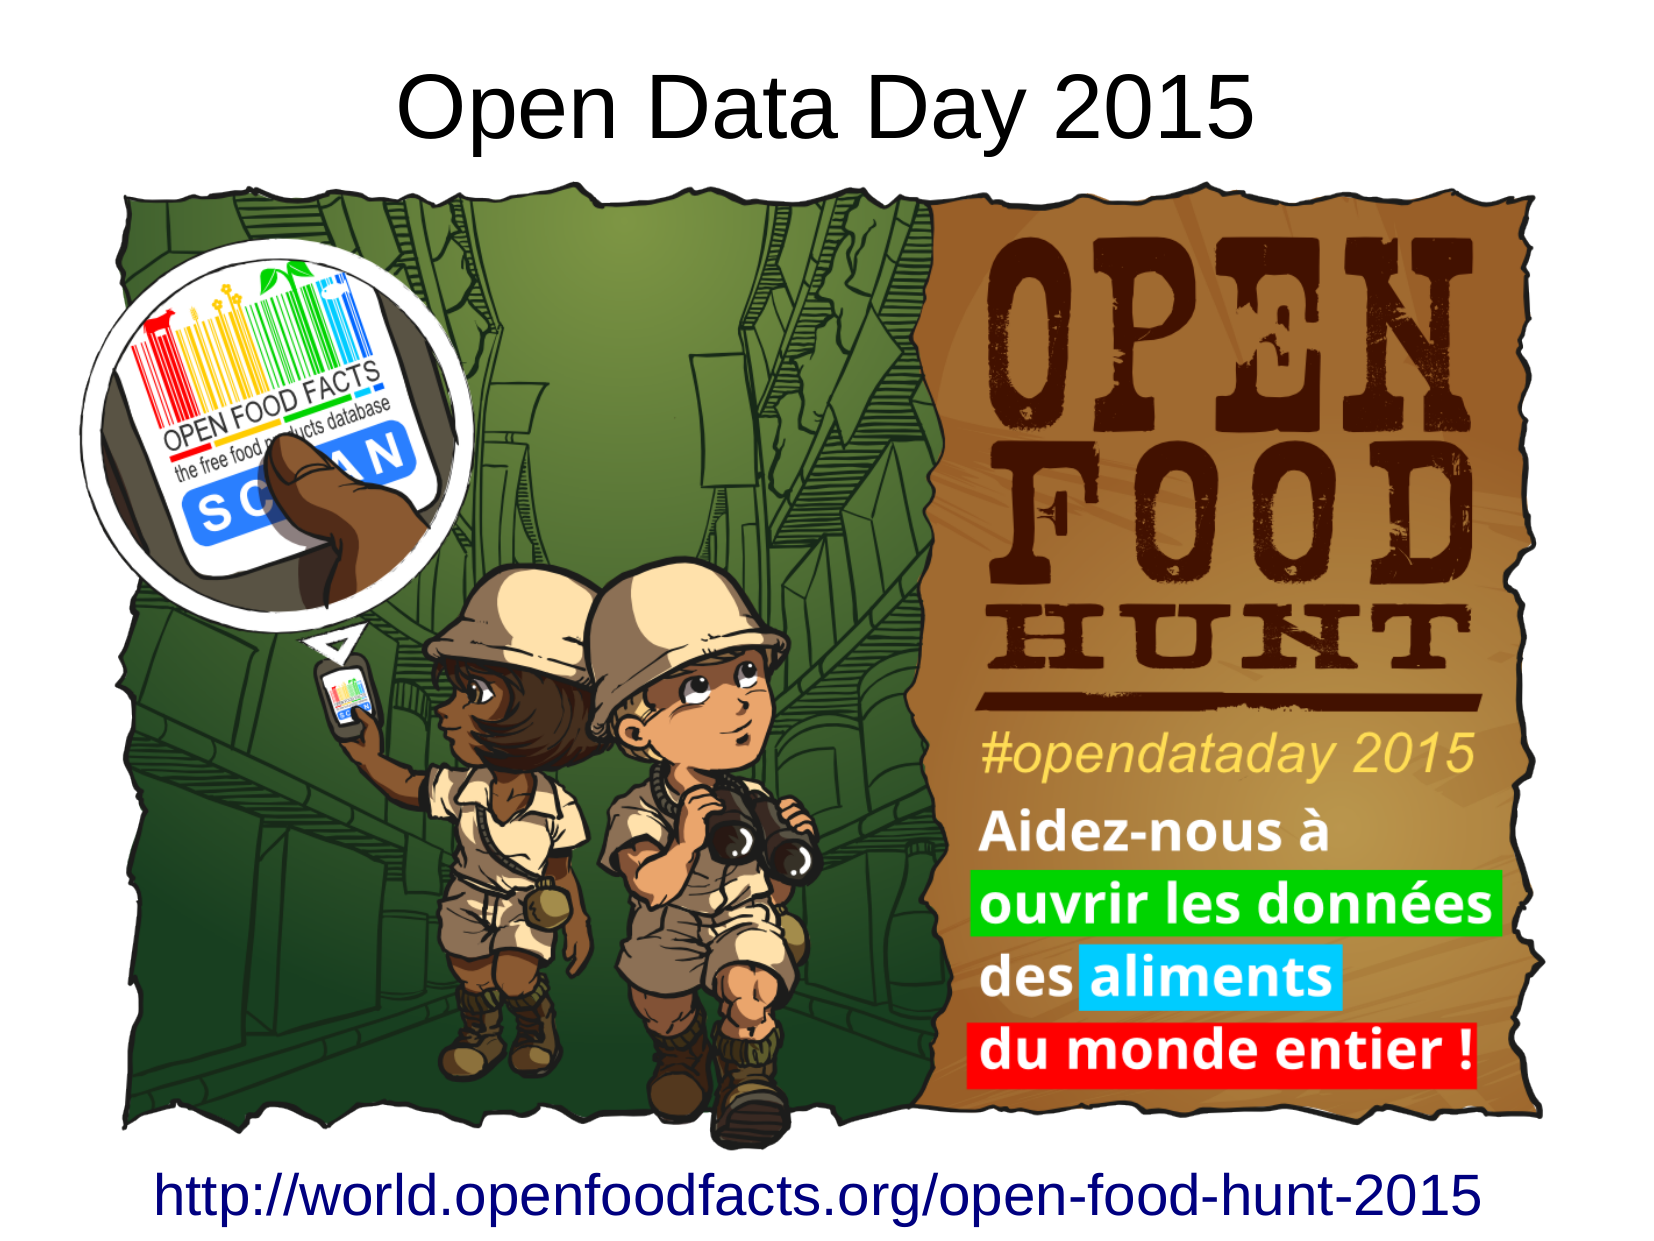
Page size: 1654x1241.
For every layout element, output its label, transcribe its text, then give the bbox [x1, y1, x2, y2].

text_box http://world.openfoodfacts.org/open-food-hunt-2015 [138, 1155, 1654, 1241]
title Open Data Day 2015 [82, 49, 1571, 134]
picture [68, 134, 1585, 1174]
